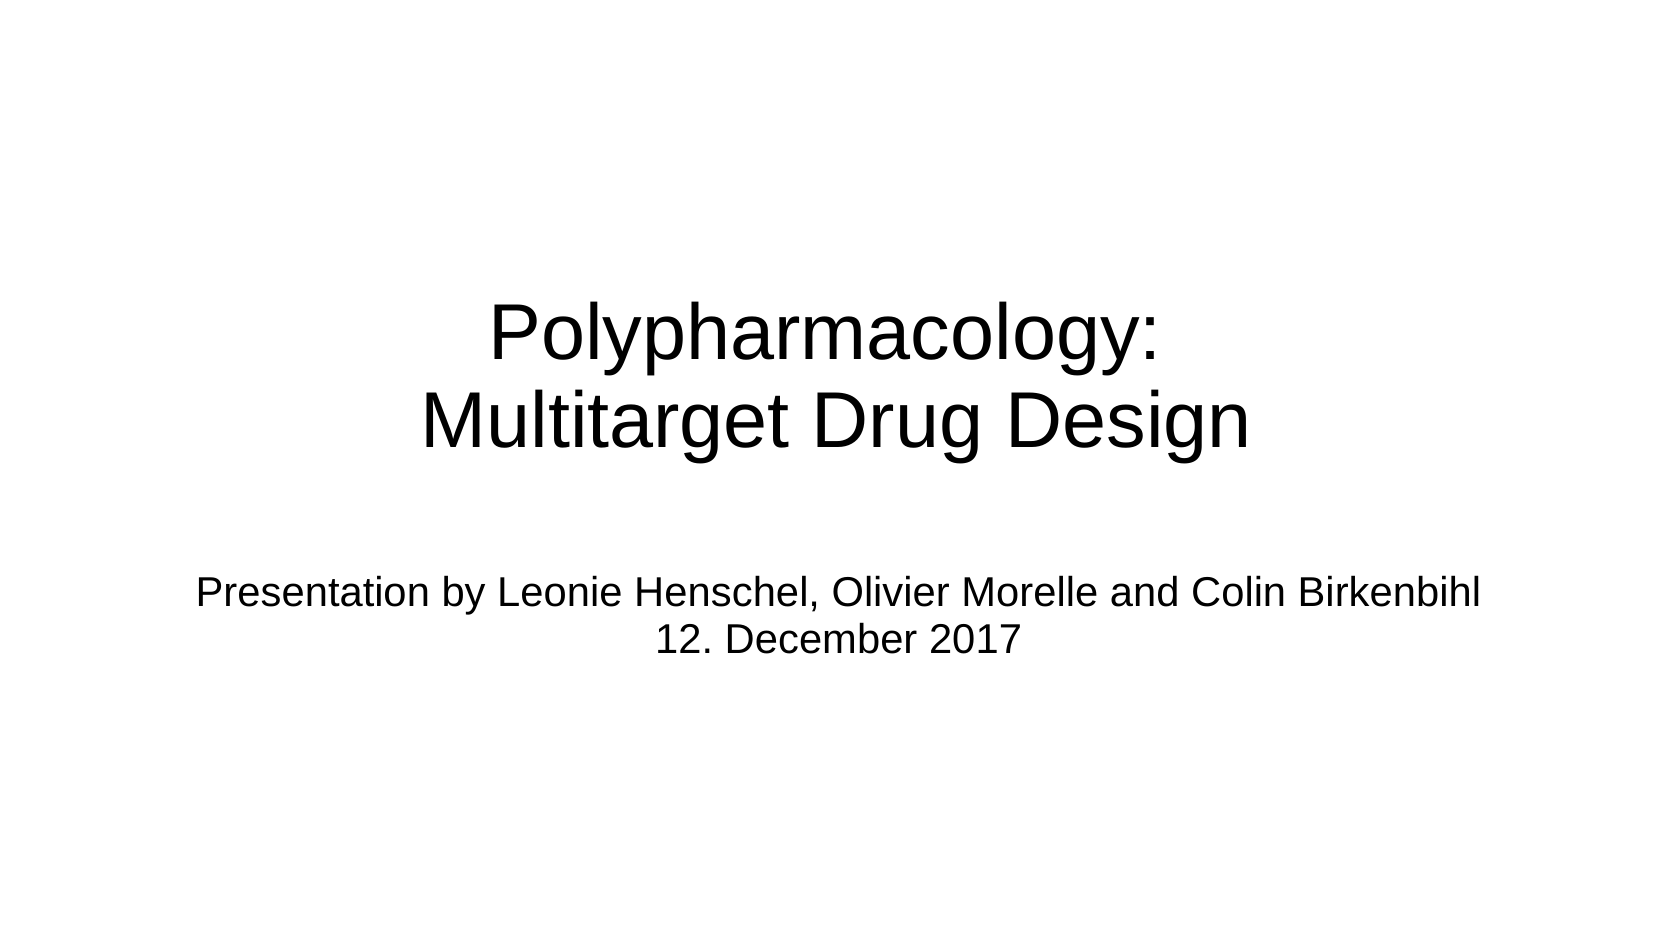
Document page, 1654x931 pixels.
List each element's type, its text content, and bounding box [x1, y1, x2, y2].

subtitle Polypharmacology: Multitarget Drug Design [80, 246, 1571, 506]
text_box Presentation by Leonie Henschel, Olivier Morelle and Colin Birkenbihl 12. December 2017 [132, 561, 1545, 670]
